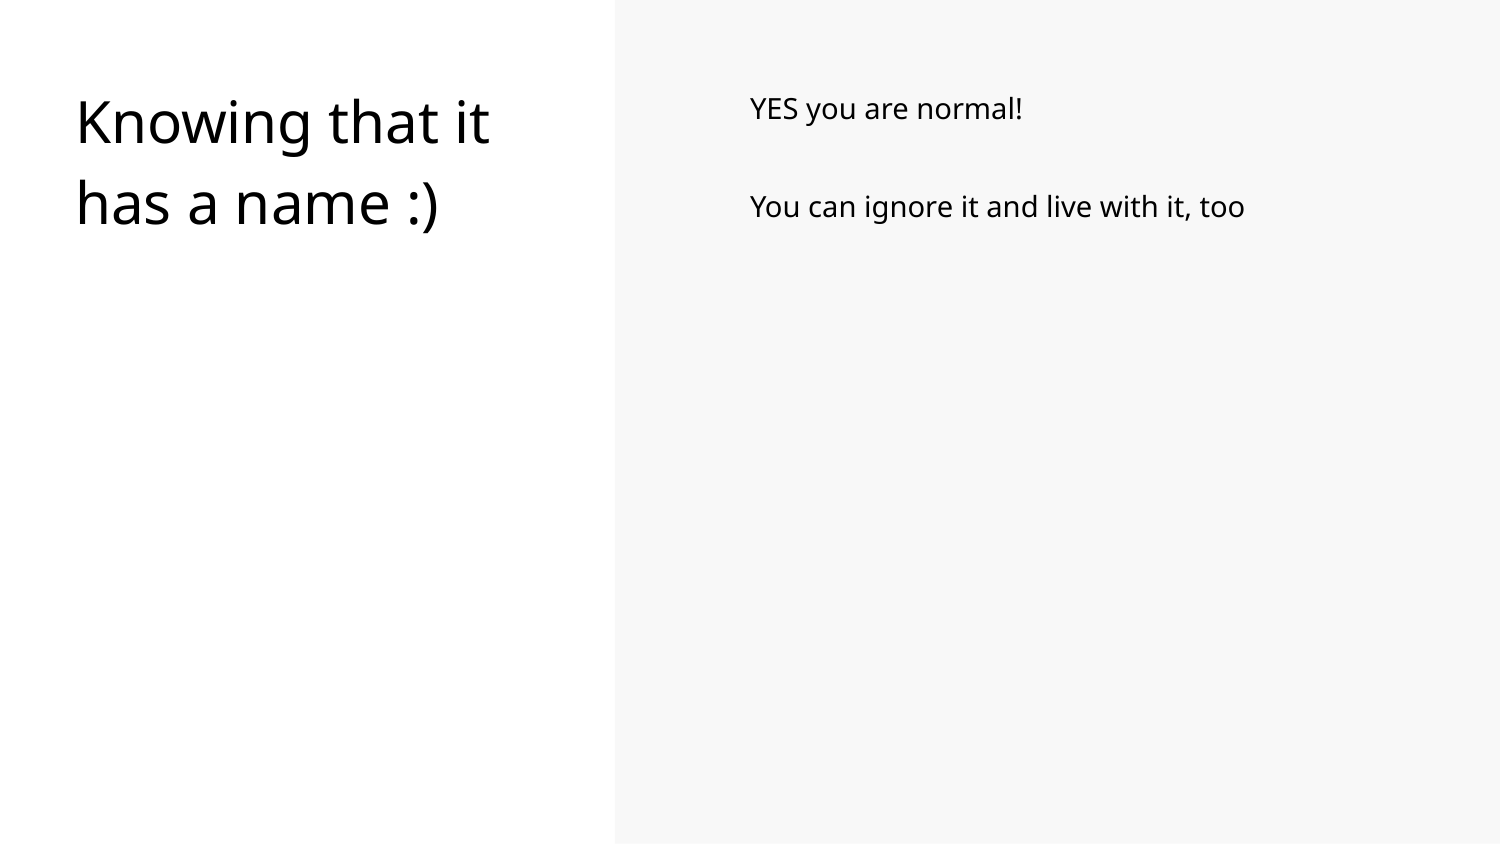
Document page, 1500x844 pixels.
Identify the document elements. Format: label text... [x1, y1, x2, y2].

text_box YES you are normal! You can ignore it and live with it, too [749, 73, 1429, 771]
text_box Knowing that it has a name :) [74, 74, 504, 329]
text_box [614, 0, 1500, 844]
